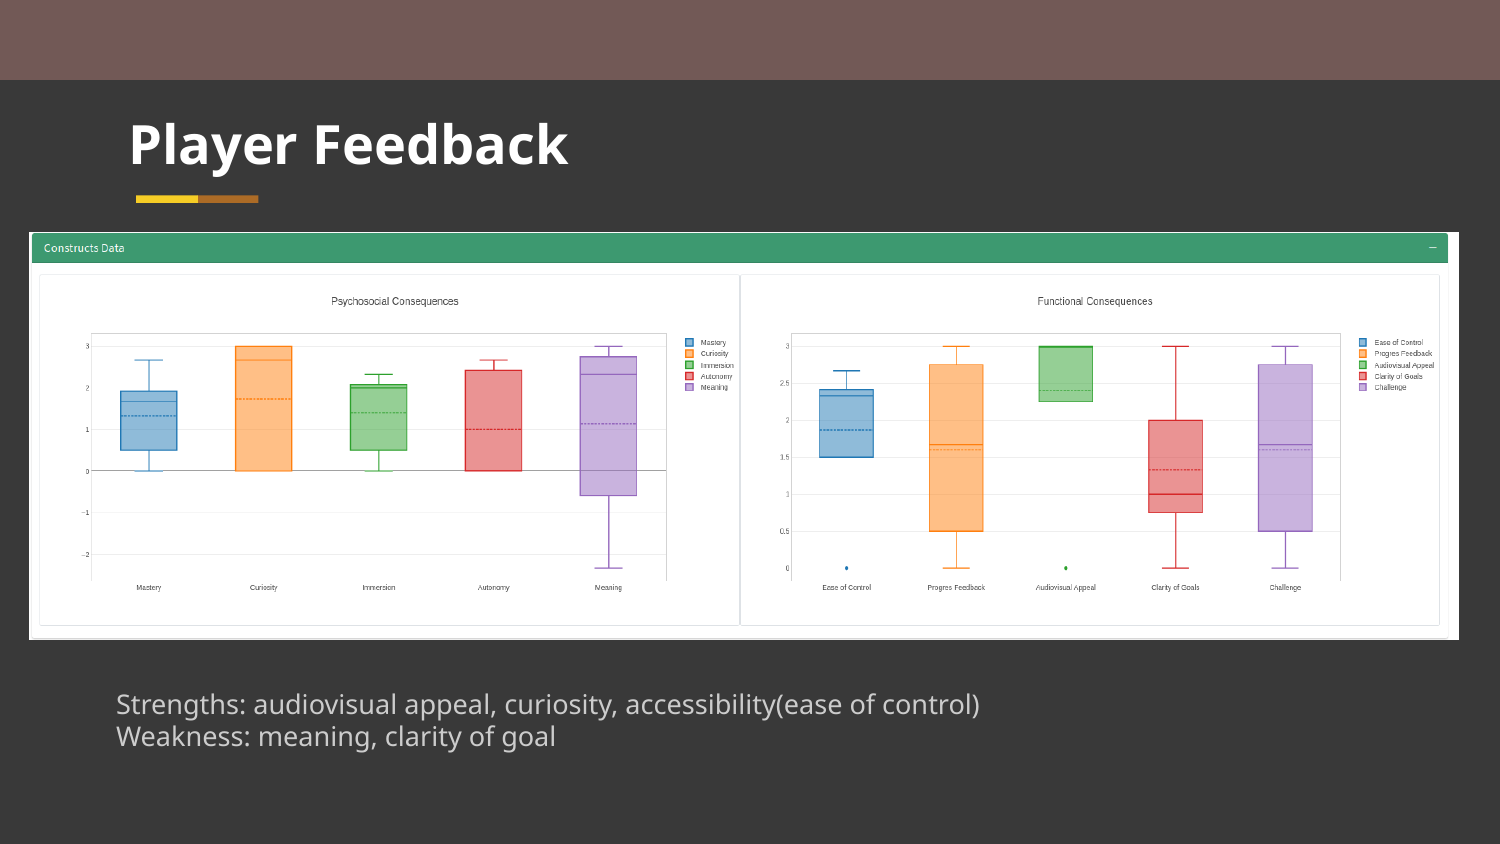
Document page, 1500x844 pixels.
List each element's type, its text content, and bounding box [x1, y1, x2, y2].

picture [29, 232, 1459, 640]
title Player Feedback [113, 95, 1462, 222]
text_box Strengths: audiovisual appeal, curiosity, accessibility(ease of control) Weakness: meaning, clarity of goal [100, 639, 1390, 768]
